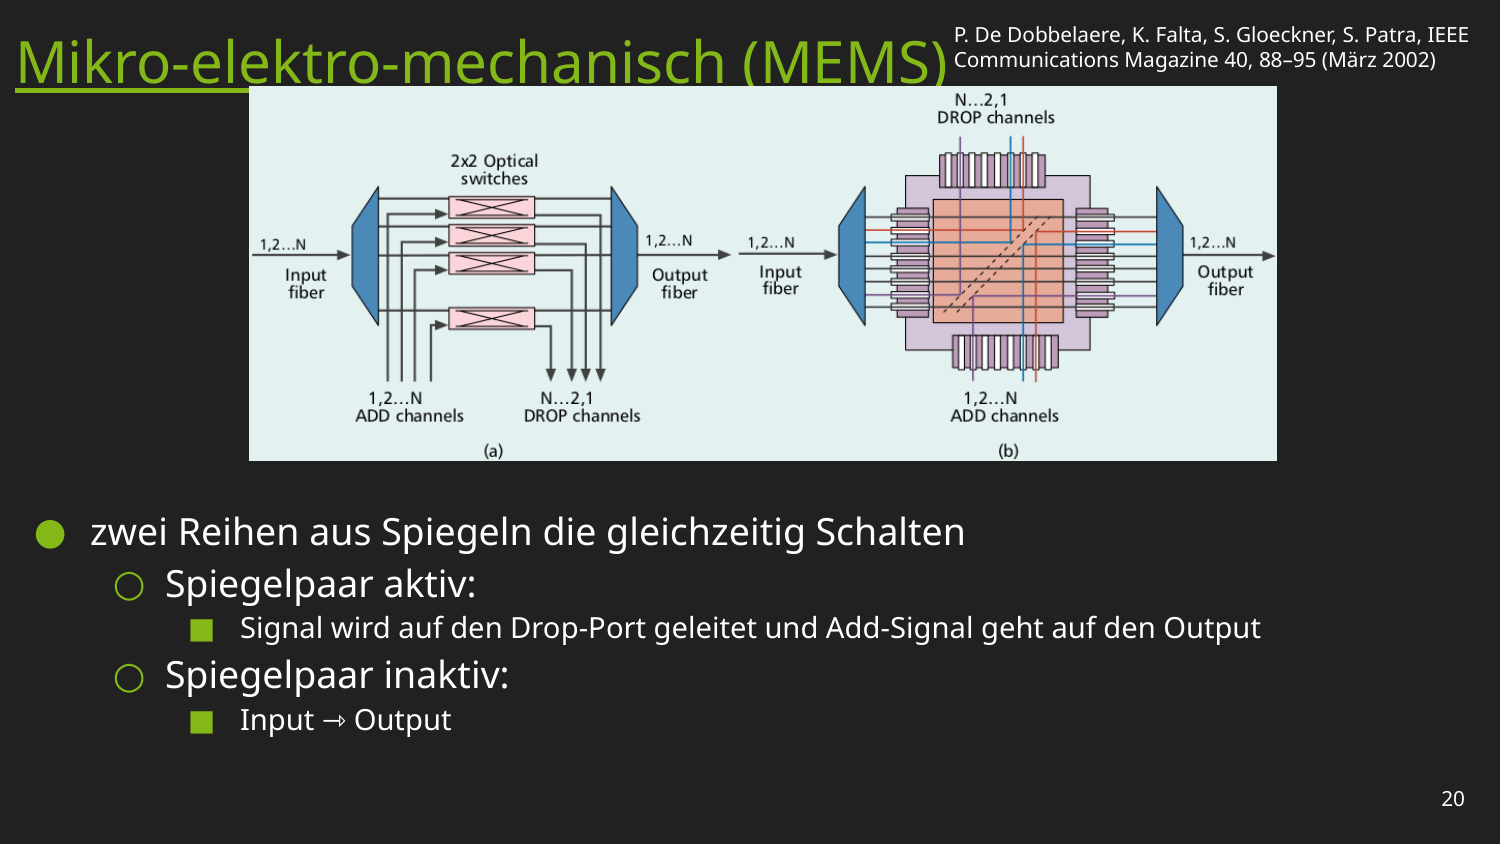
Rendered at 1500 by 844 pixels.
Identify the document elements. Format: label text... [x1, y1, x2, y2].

text_box P. De Dobbelaere, K. Falta, S. Gloeckner, S. Patra, IEEE Communications Magazine 40, 88–95 (März 2002) [939, 6, 1500, 149]
picture [249, 86, 1277, 461]
title Mikro-elektro-mechanisch (MEMS) [0, 0, 984, 87]
list zwei Reihen aus Spiegeln die gleichzeitig Schalten Spiegelpaar aktiv: Signal wird auf den Drop-Port geleitet und Add-Signal geht auf den Output Spiegelpaar inaktiv: Input ⇾ Output [0, 486, 1441, 830]
slide_number <number> [1389, 764, 1480, 830]
